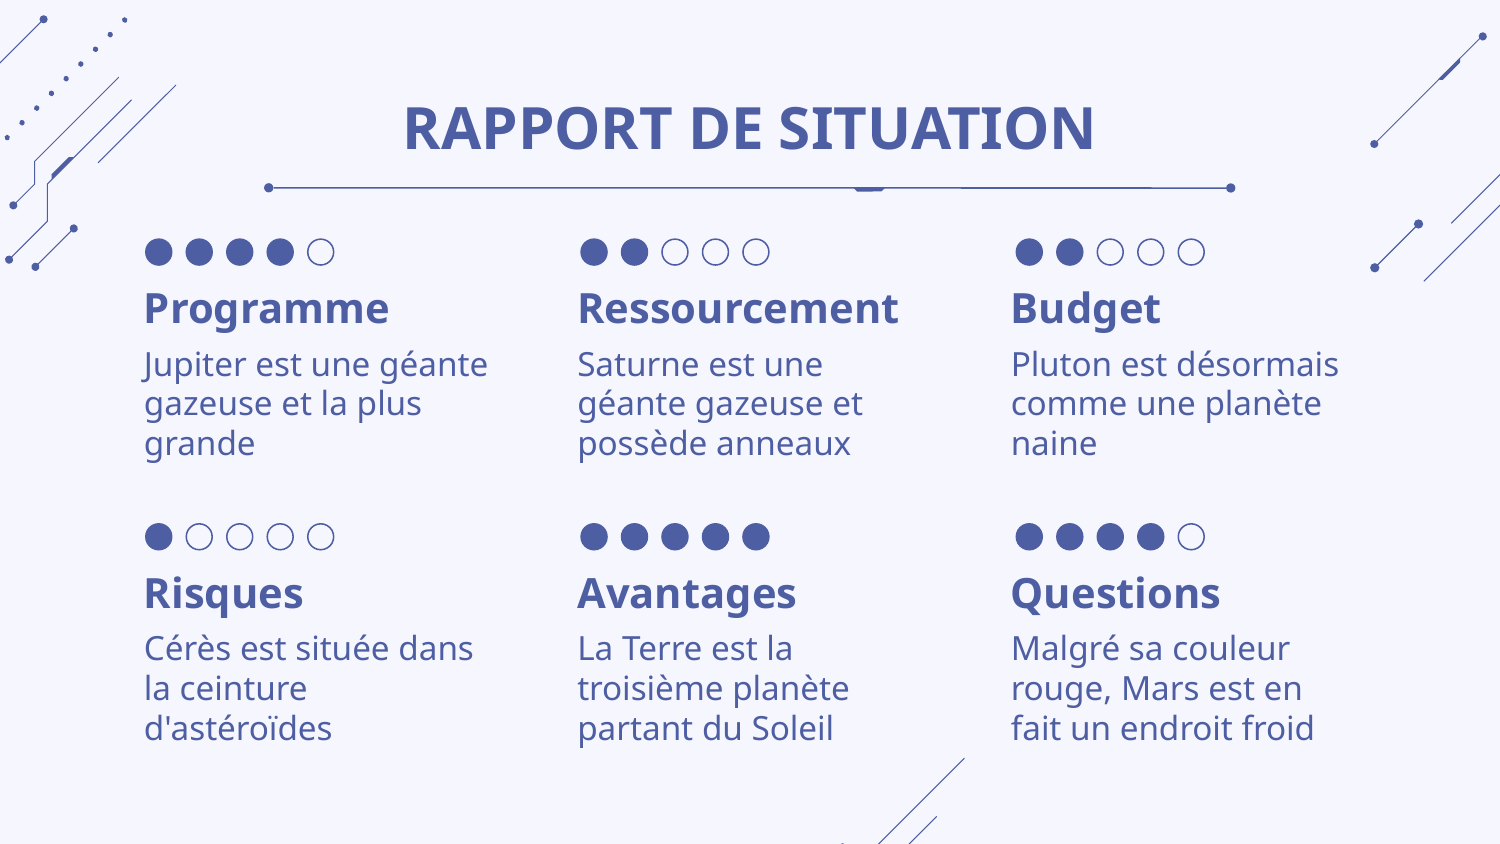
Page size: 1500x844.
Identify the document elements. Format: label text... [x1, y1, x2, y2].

text_box [264, 183, 274, 193]
subtitle La Terre est la troisième planète partant du Soleil [562, 627, 938, 753]
text_box [742, 523, 769, 550]
text_box [186, 239, 213, 266]
text_box [145, 523, 172, 550]
subtitle Saturne est une géante gazeuse et possède anneaux [562, 342, 938, 468]
subtitle Avantages [562, 566, 938, 623]
text_box [1226, 183, 1236, 193]
text_box [1016, 523, 1043, 550]
text_box [621, 523, 648, 550]
text_box [702, 523, 729, 550]
text_box [1056, 523, 1083, 550]
subtitle Pluton est désormais comme une planète naine [995, 342, 1372, 468]
title RAPPORT DE SITUATION [128, 91, 1372, 186]
subtitle Malgré sa couleur rouge, Mars est en fait un endroit froid [995, 627, 1372, 753]
text_box [1016, 239, 1043, 266]
text_box [1056, 239, 1083, 266]
text_box [581, 523, 608, 550]
text_box [267, 239, 294, 266]
subtitle Jupiter est une géante gazeuse et la plus grande [128, 342, 505, 468]
text_box [662, 523, 688, 550]
text_box [145, 239, 172, 266]
subtitle Programme [128, 281, 505, 338]
subtitle Questions [995, 566, 1372, 623]
subtitle Ressourcement [562, 281, 938, 338]
text_box [1137, 523, 1164, 550]
subtitle Budget [995, 281, 1372, 338]
subtitle Cérès est située dans la ceinture d'astéroïdes [128, 627, 505, 753]
subtitle Risques [128, 566, 505, 623]
text_box [226, 239, 253, 266]
text_box [621, 239, 648, 266]
text_box [581, 239, 608, 266]
text_box [1097, 523, 1124, 550]
